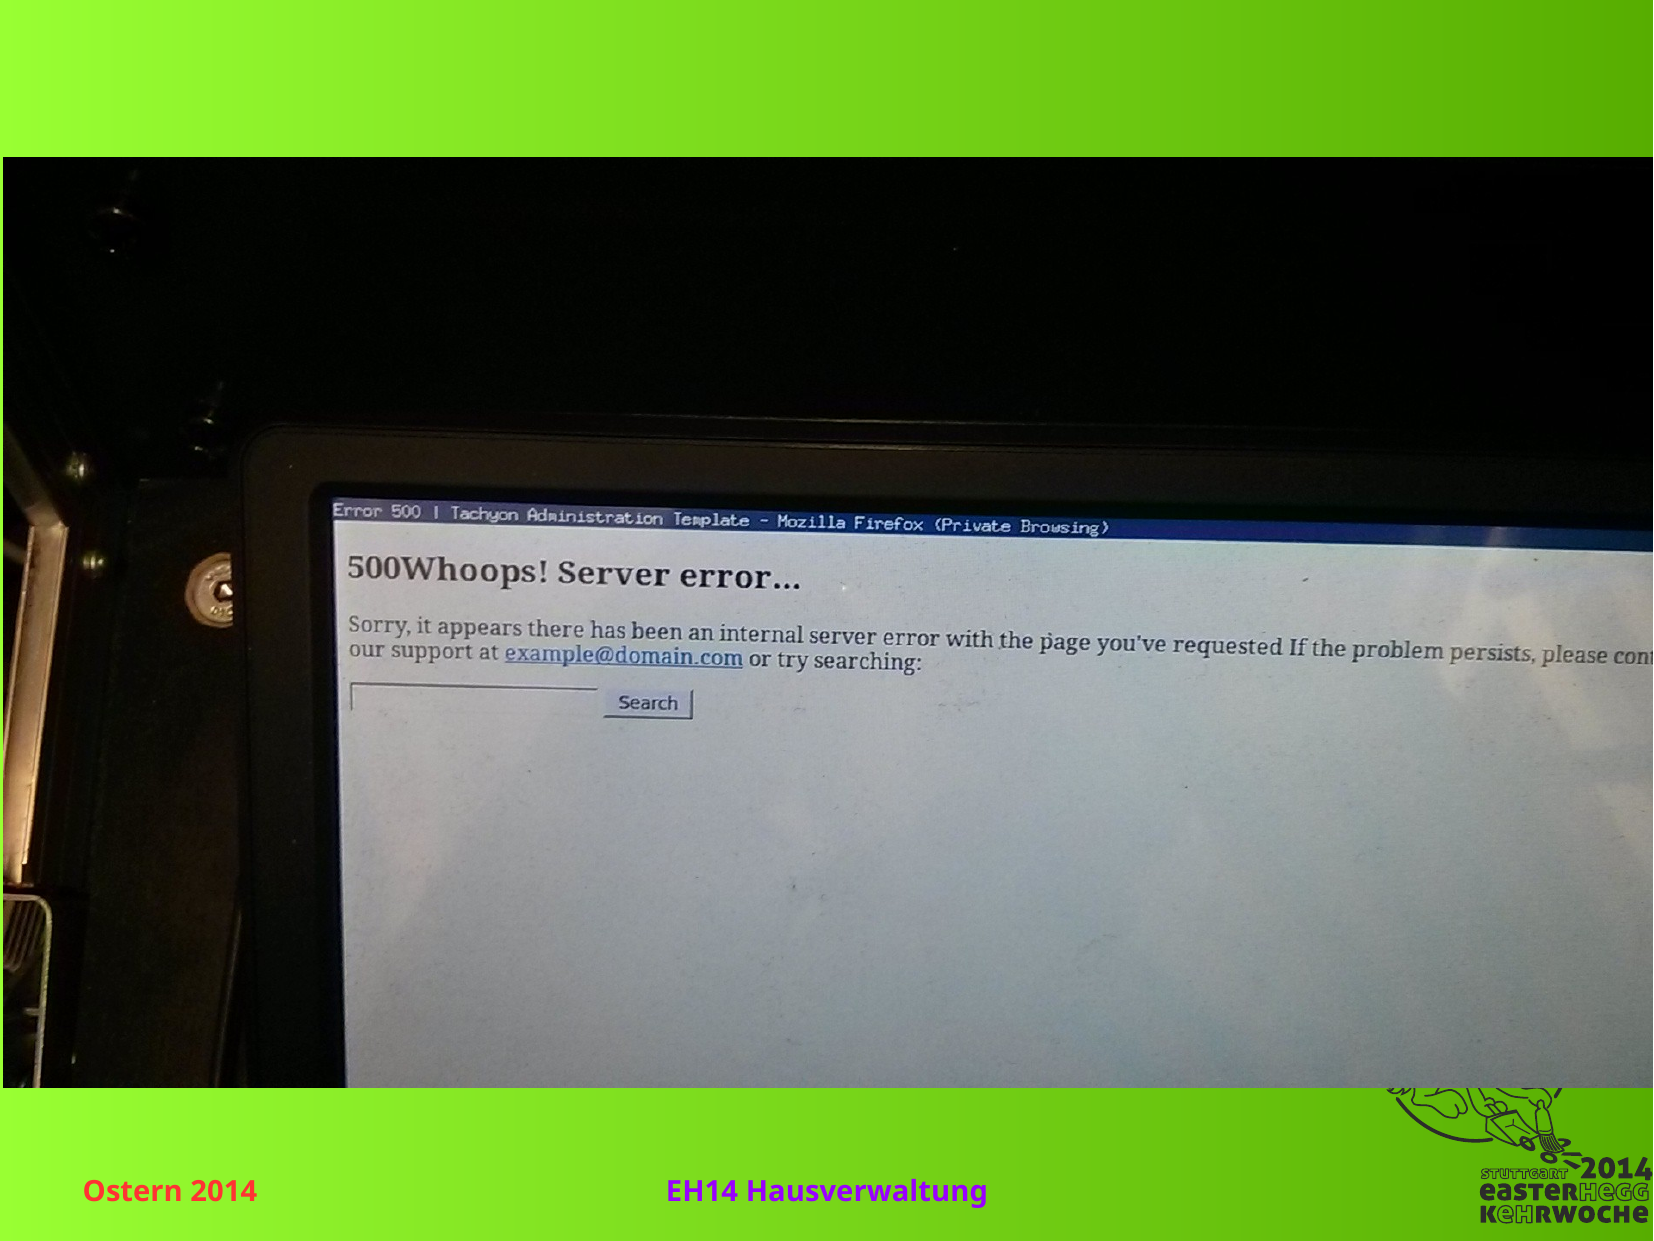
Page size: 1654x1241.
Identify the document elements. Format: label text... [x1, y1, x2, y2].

title Party Stats [77, 1088, 81, 1240]
picture [3, 157, 1653, 1088]
title Party Stats [77, 0, 81, 157]
